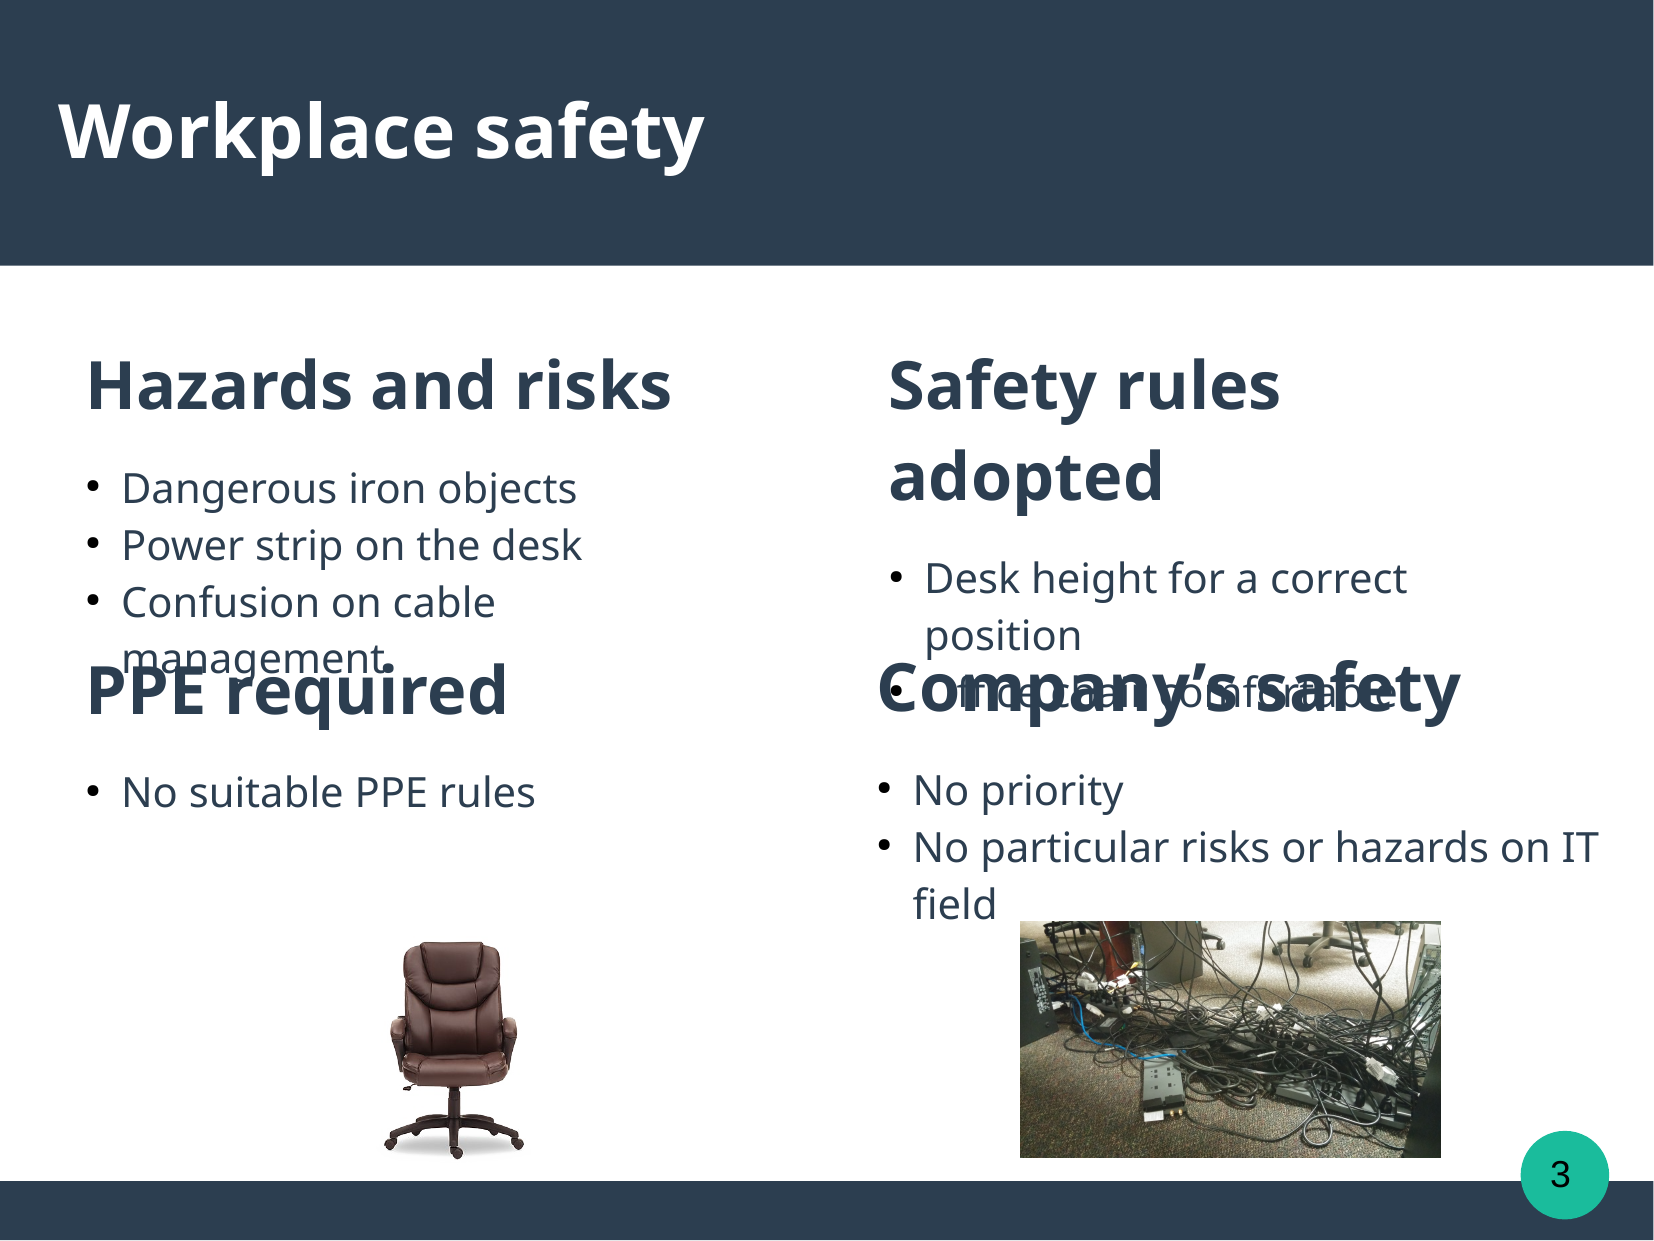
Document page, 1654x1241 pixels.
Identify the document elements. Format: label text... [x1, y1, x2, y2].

text_box Hazards and risks Dangerous iron objects Power strip on the desk Confusion on cable management [70, 330, 756, 617]
text_box 3 [1535, 1145, 1654, 1203]
text_box PPE required No suitable PPE rules [70, 635, 756, 819]
picture [1020, 921, 1441, 1158]
text_box Company’s safety No priority No particular risks or hazards on IT field [862, 633, 1654, 867]
text_box Workplace safety [58, 49, 1595, 207]
text_box Safety rules adopted Desk height for a correct position Office chair comfortable [874, 330, 1560, 564]
picture [307, 936, 596, 1170]
